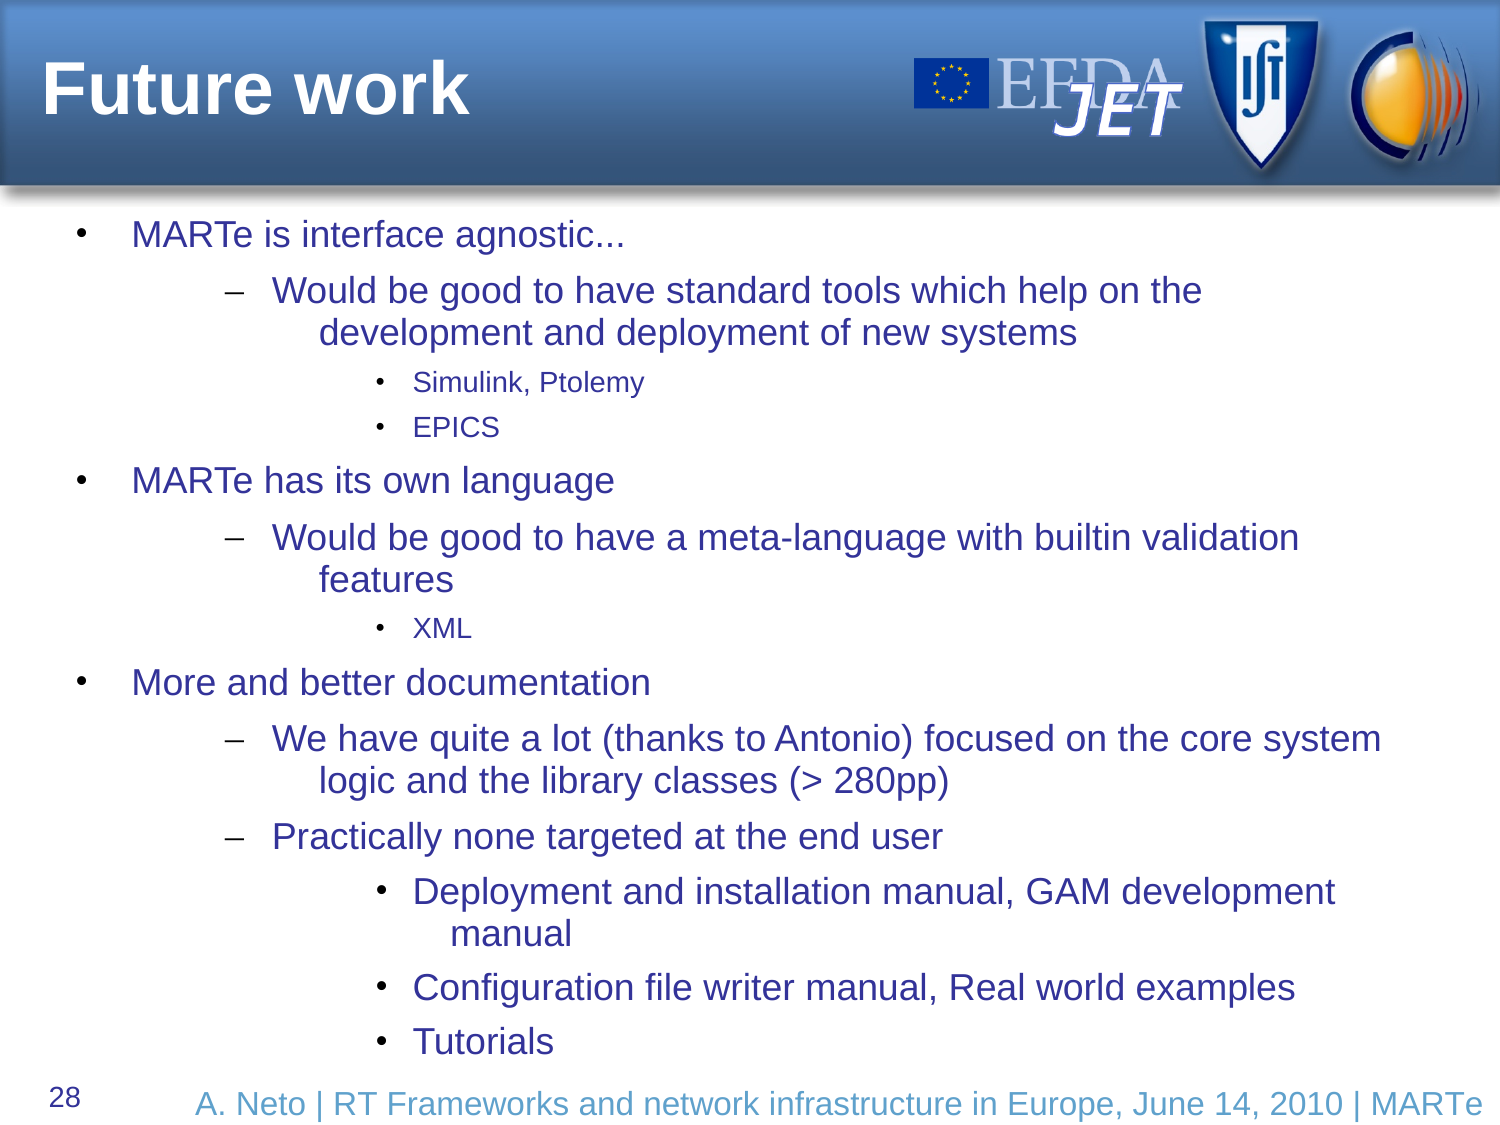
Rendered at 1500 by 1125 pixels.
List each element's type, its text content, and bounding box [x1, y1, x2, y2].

list MARTe is interface agnostic... Would be good to have standard tools which help on the development and deployment of new systems Simulink, Ptolemy EPICS MARTe has its own language Would be good to have a meta-language with builtin validation features XML More and better documentation We have quite a lot (thanks to Antonio) focused on the core system logic and the library classes (> 280pp) Practically none targeted at the end user Deployment and installation manual, GAM development manual Configuration file writer manual, Real world examples Tutorials [75, 209, 1425, 1118]
title Future work [41, 0, 1128, 180]
picture [0, 0, 1500, 207]
